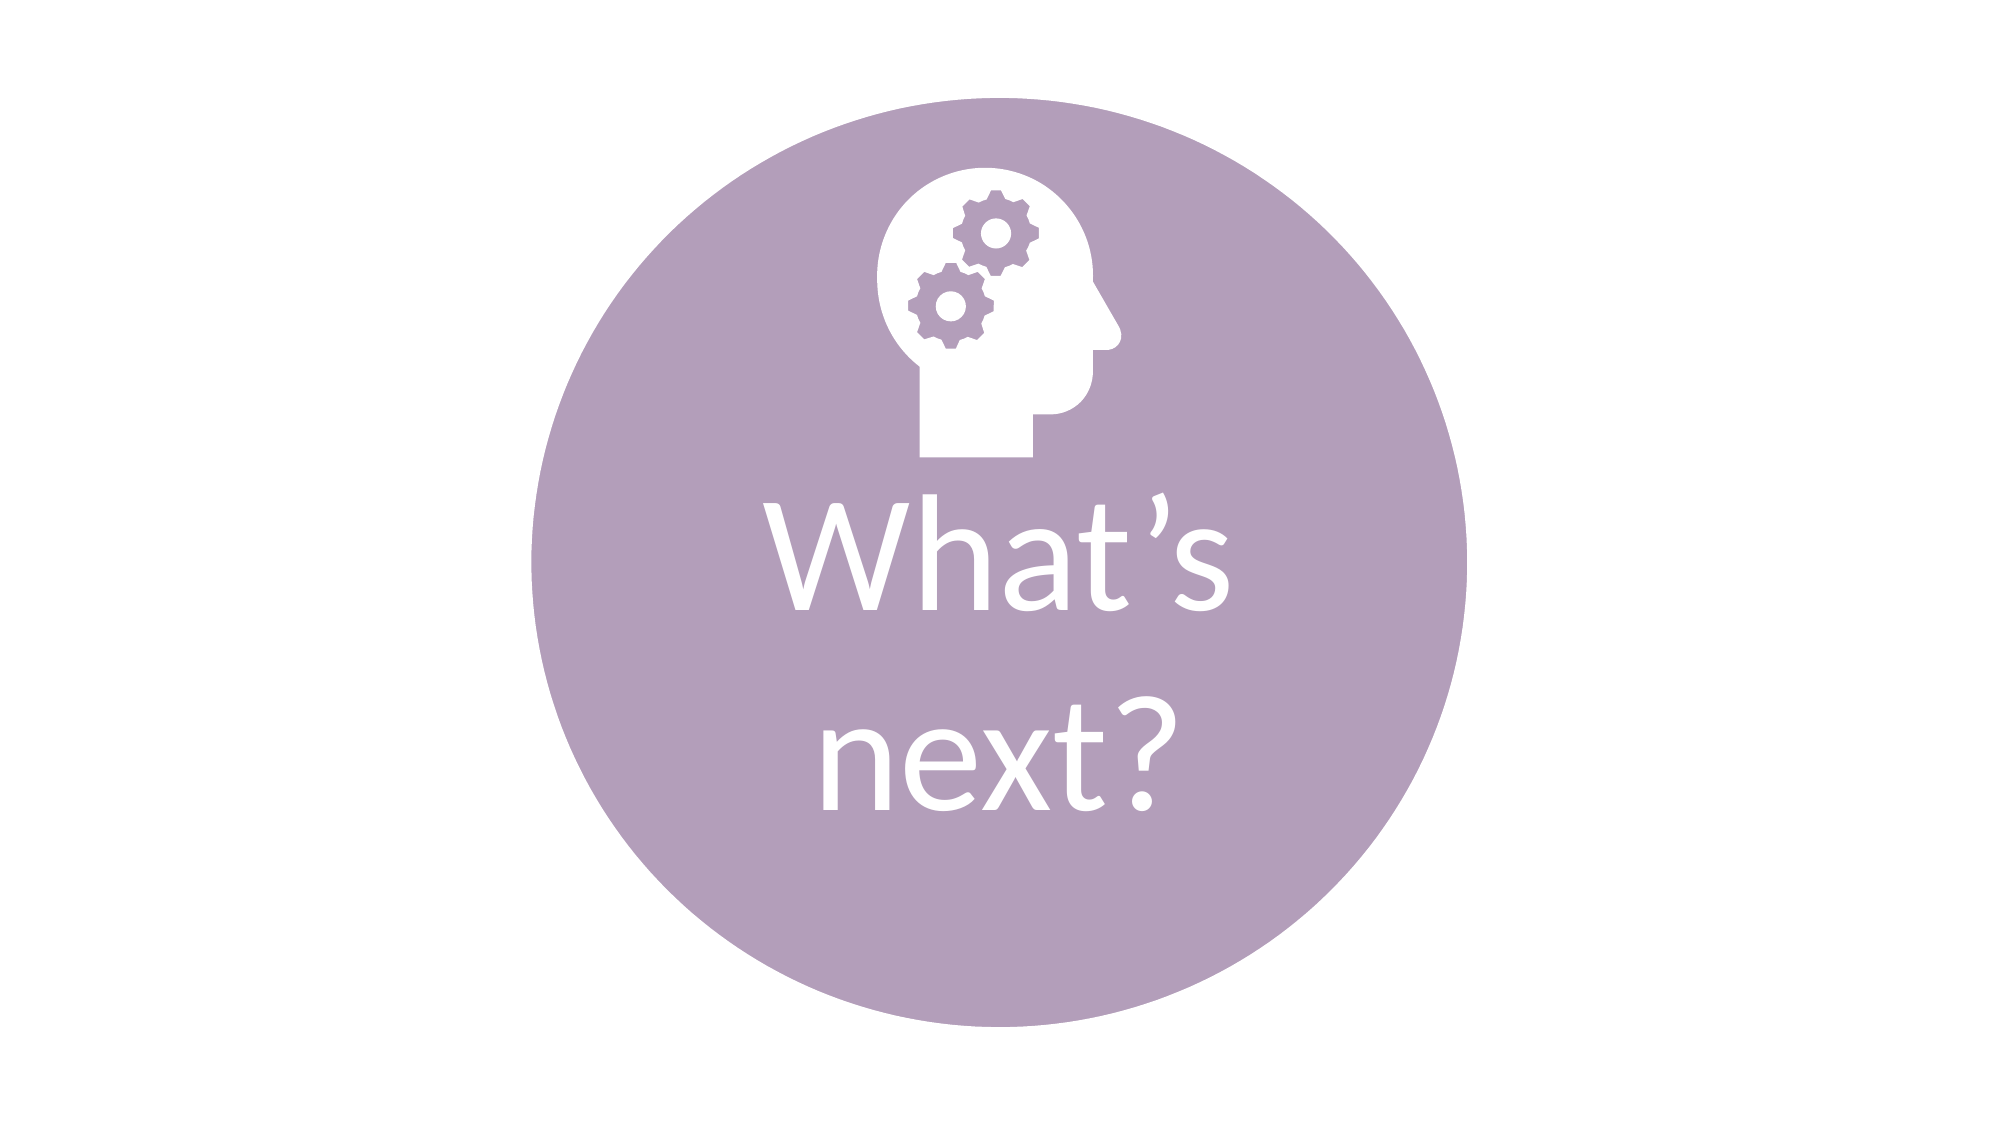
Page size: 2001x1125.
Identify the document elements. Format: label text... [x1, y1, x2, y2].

text_box [520, 87, 1478, 837]
text_box [623, 856, 1376, 1038]
text_box What’s next? [608, 436, 1390, 856]
picture [825, 145, 1174, 495]
